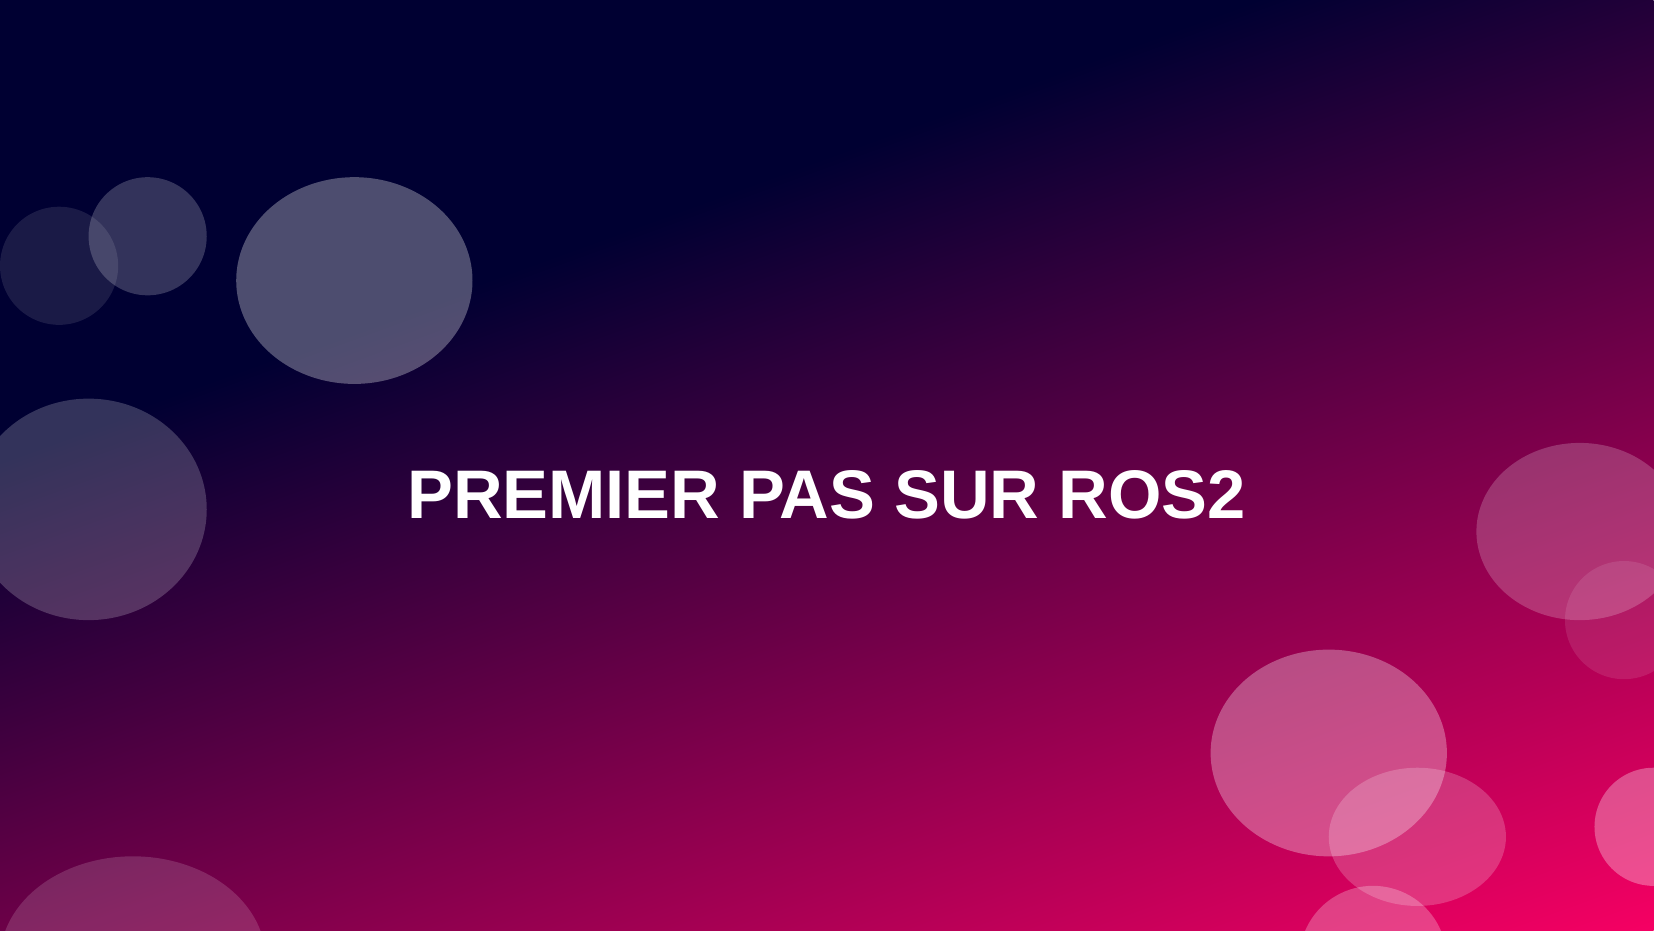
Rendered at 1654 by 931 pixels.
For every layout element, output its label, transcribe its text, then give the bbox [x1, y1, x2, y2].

title PREMIER PAS SUR ROS2 [88, 413, 1565, 576]
